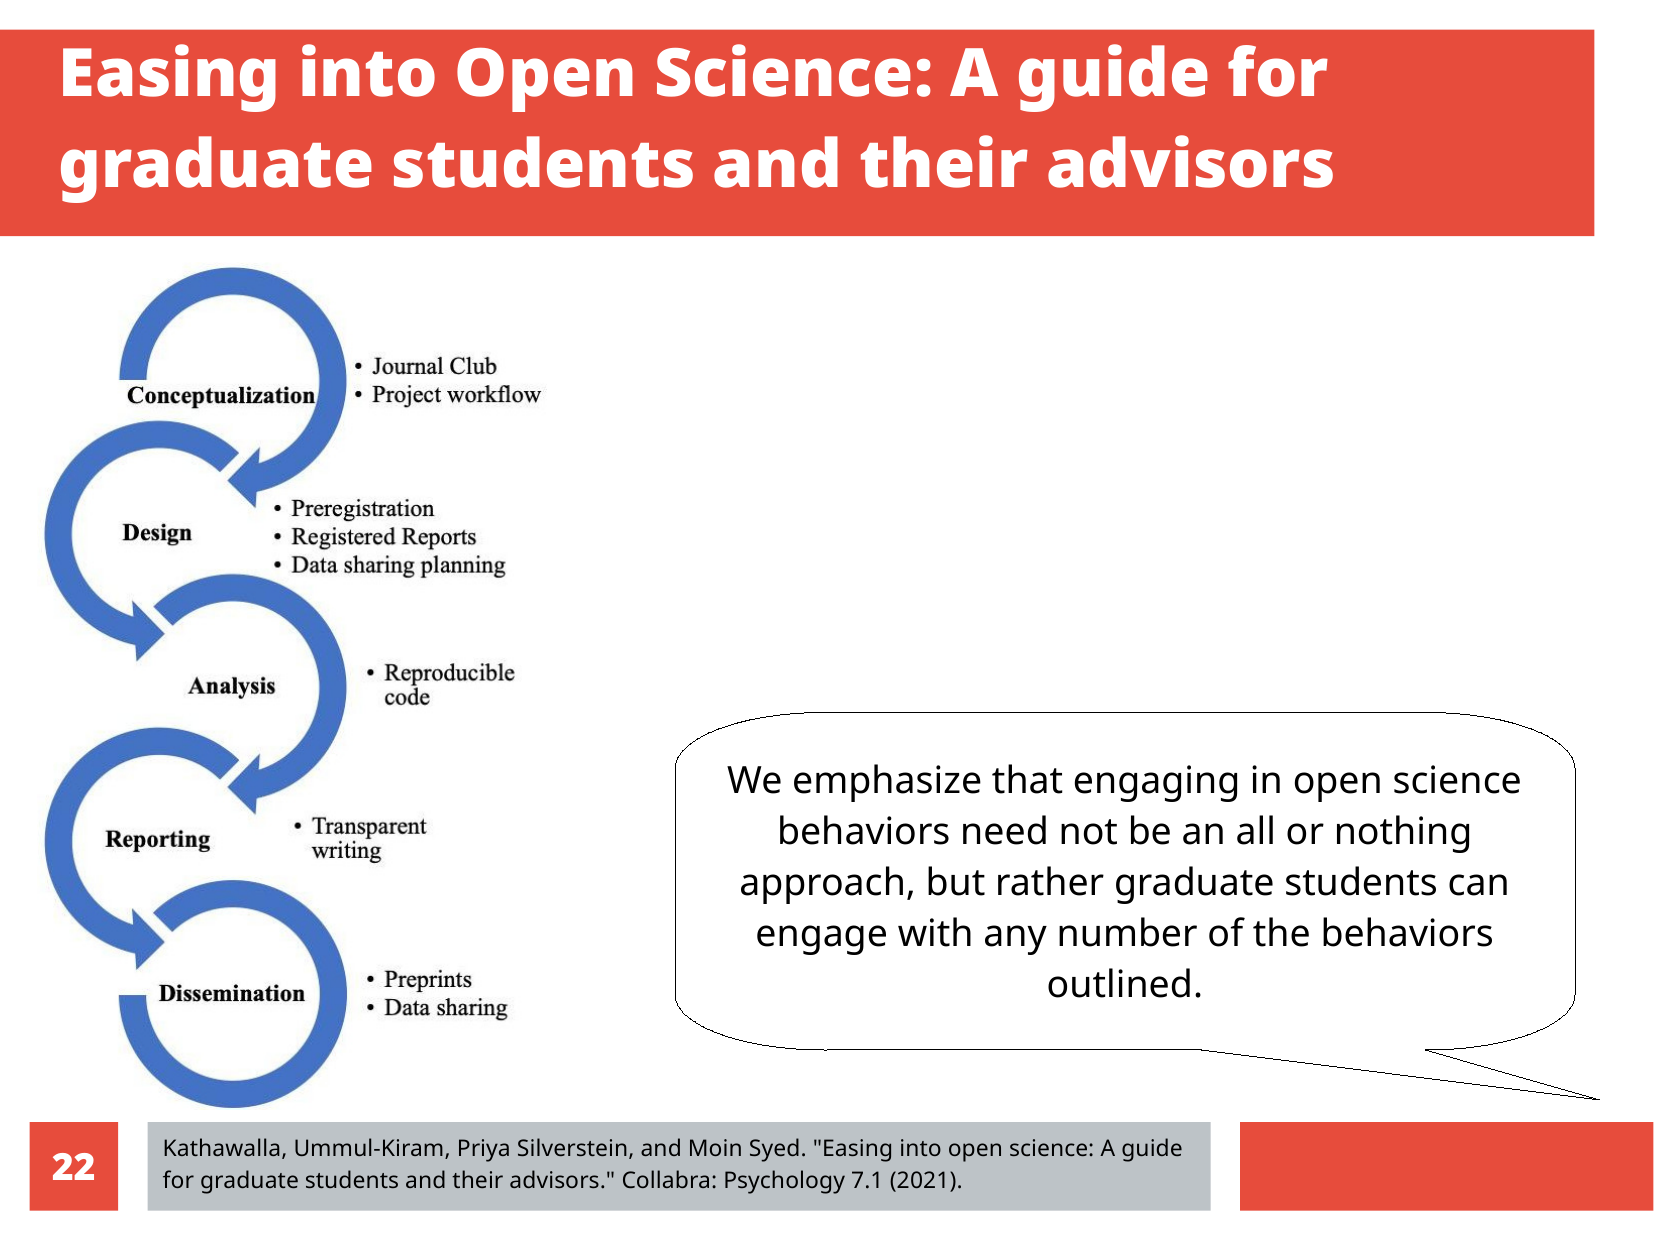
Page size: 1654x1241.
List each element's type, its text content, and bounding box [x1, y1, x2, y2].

text_box We emphasize that engaging in open science behaviors need not be an all or nothing approach, but rather graduate students can engage with any number of the behaviors outlined. [675, 712, 1600, 1100]
title Easing into Open Science: A guide for graduate students and their advisors [59, 59, 1595, 207]
text_box Kathawalla, Ummul-Kiram, Priya Silverstein, and Moin Syed. "Easing into open science: A guide for graduate students and their advisors." Collabra: Psychology 7.1 (2021). [147, 1125, 1201, 1201]
picture [37, 262, 547, 1110]
